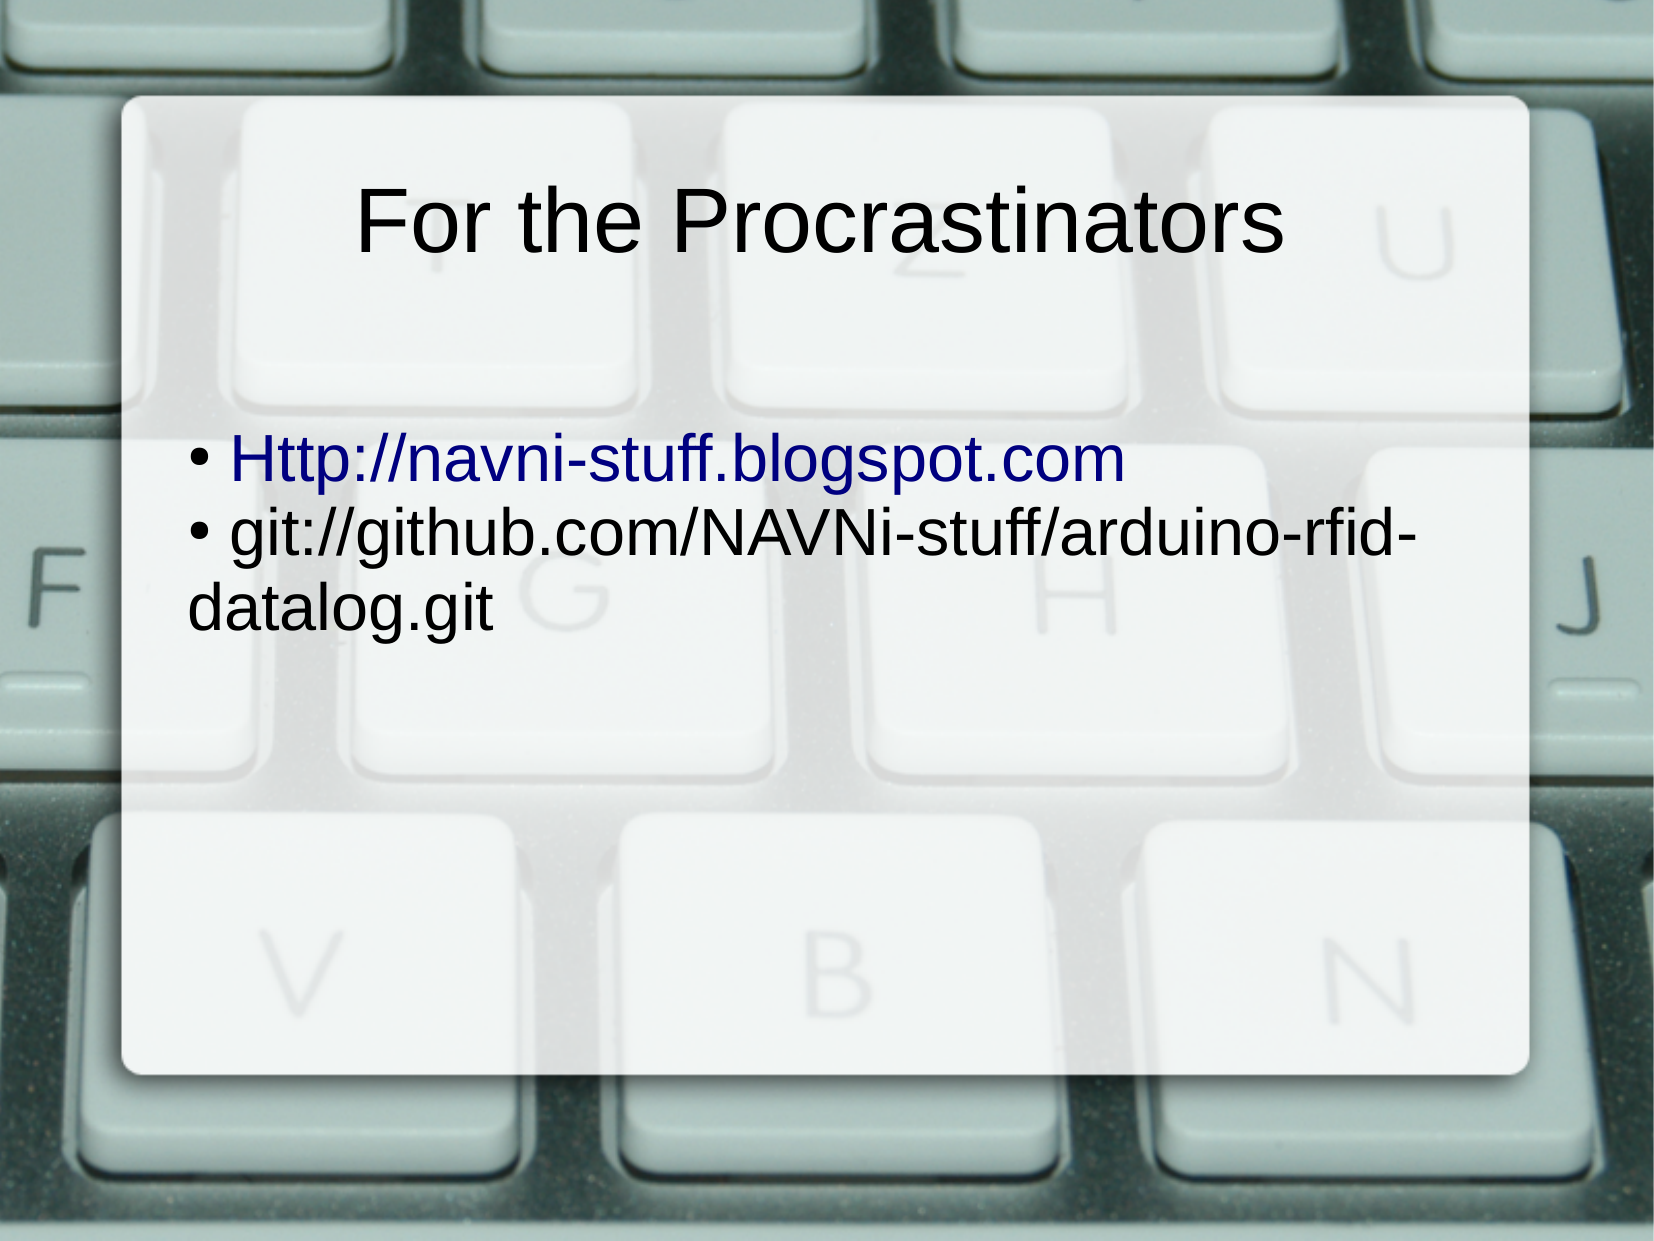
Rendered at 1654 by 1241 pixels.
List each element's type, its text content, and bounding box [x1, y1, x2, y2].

title For the Procrastinators [135, 125, 1506, 318]
picture [0, 0, 1654, 1241]
subtitle Http://navni-stuff.blogspot.com git://github.com/NAVNi-stuff/arduino-rfid-datalog.git [187, 300, 1546, 766]
